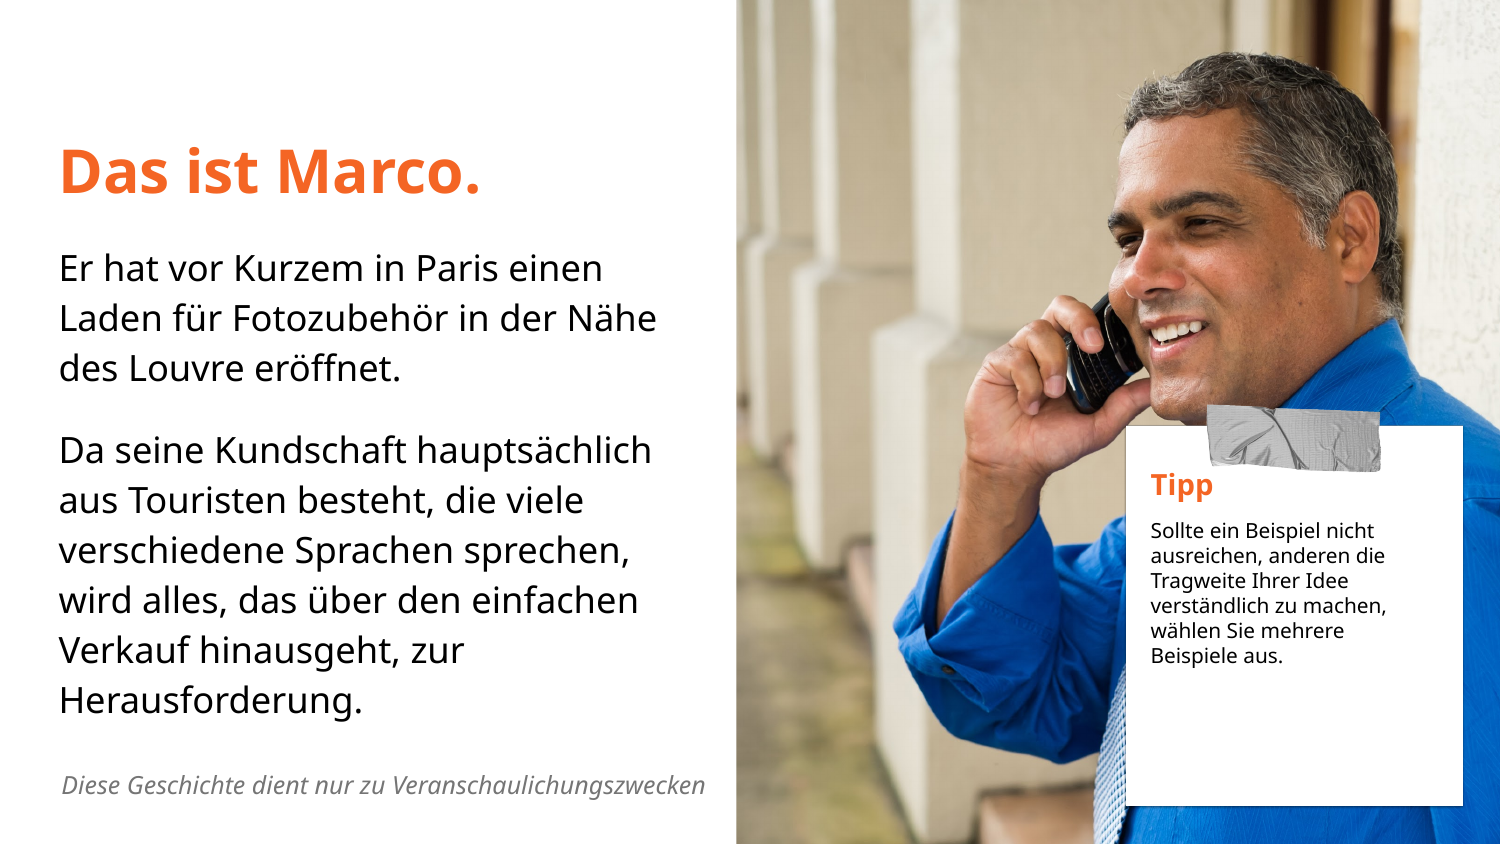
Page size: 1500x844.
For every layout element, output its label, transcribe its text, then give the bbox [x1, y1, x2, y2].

picture [736, 0, 1500, 844]
text_box Tipp Sollte ein Beispiel nicht ausreichen, anderen die Tragweite Ihrer Idee verständlich zu machen, wählen Sie mehrere Beispiele aus. [1135, 451, 1452, 781]
text_box Diese Geschichte dient nur zu Veranschaulichungszwecken [46, 763, 1071, 806]
subtitle Das ist Marco. Er hat vor Kurzem in Paris einen Laden für Fotozubehör in der Nähe des Louvre eröffnet. Da seine Kundschaft hauptsächlich aus Touristen besteht, die viele verschiedene Sprachen sprechen, wird alles, das über den einfachen Verkauf hinausgeht, zur Herausforderung. [43, 107, 708, 737]
